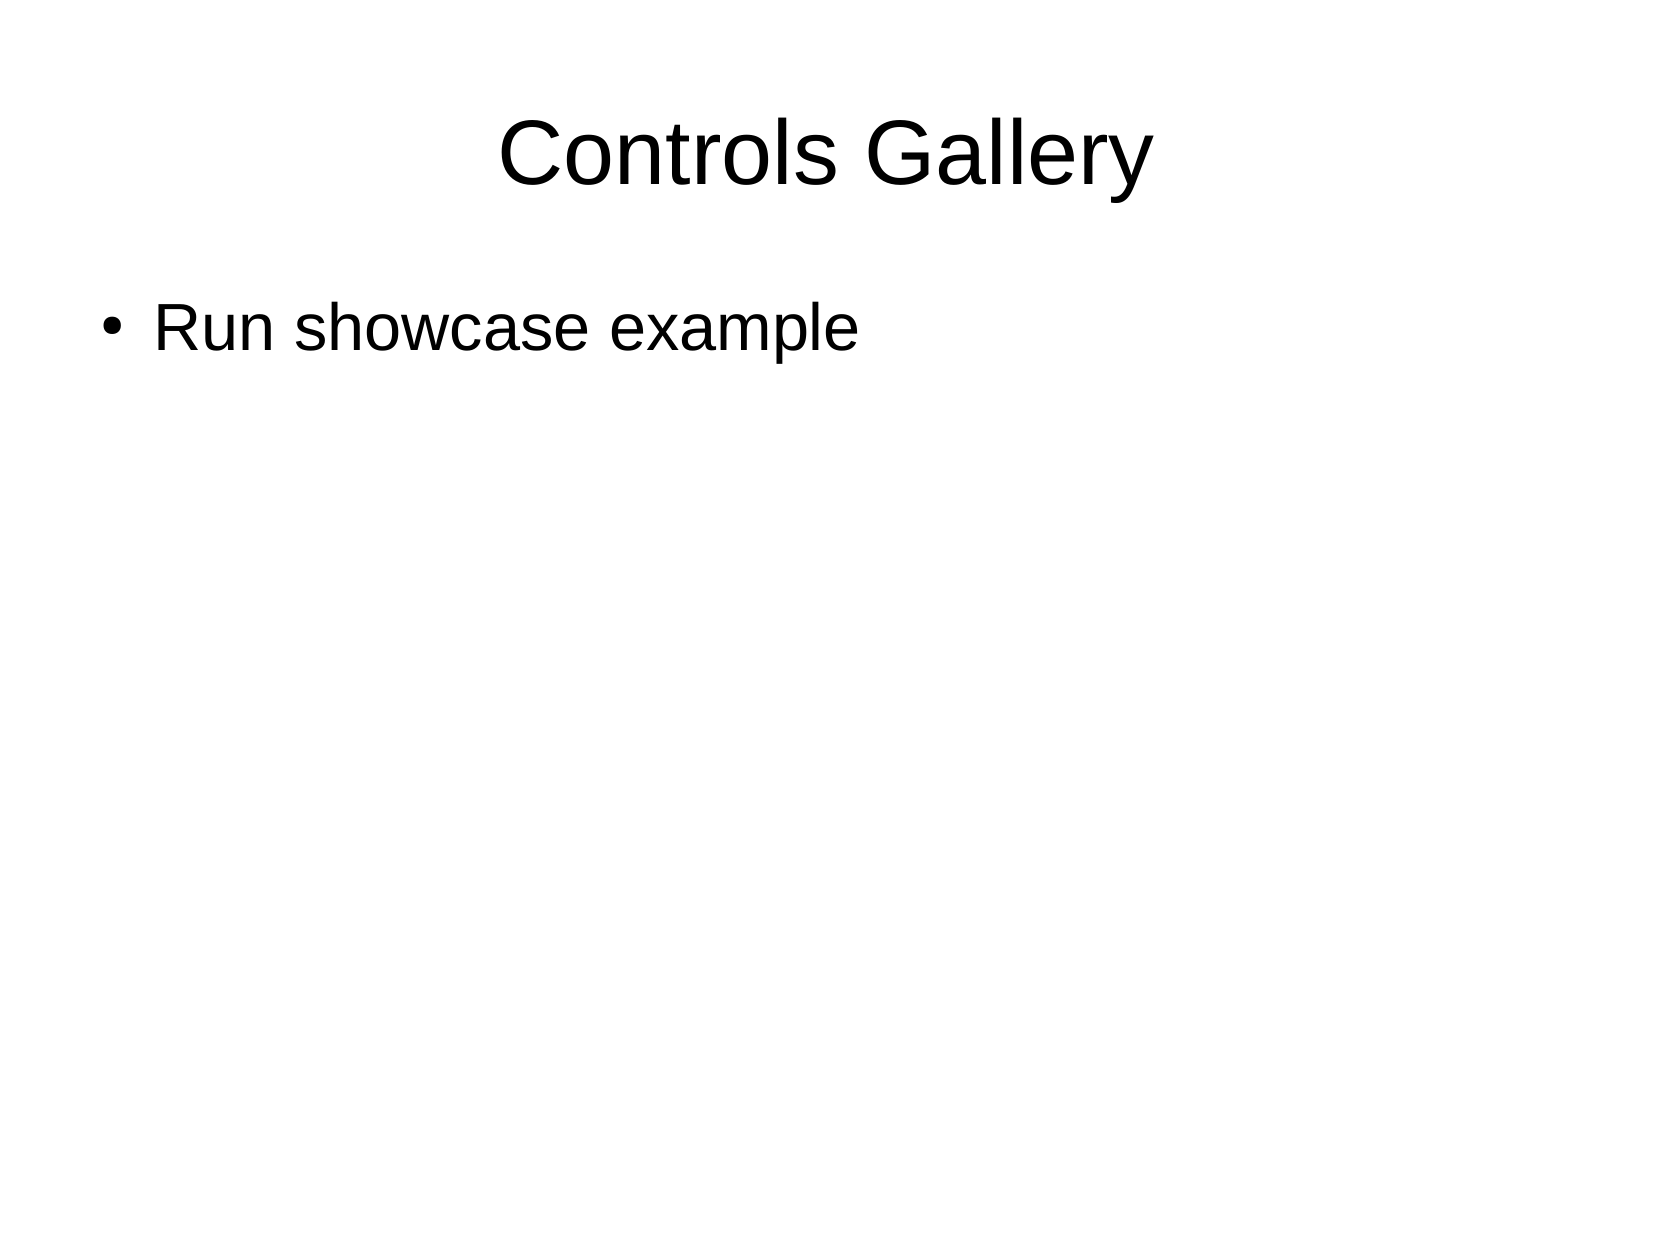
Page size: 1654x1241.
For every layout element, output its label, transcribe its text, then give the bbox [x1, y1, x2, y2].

title Controls Gallery [82, 49, 1571, 257]
list Run showcase example [82, 290, 1571, 1010]
